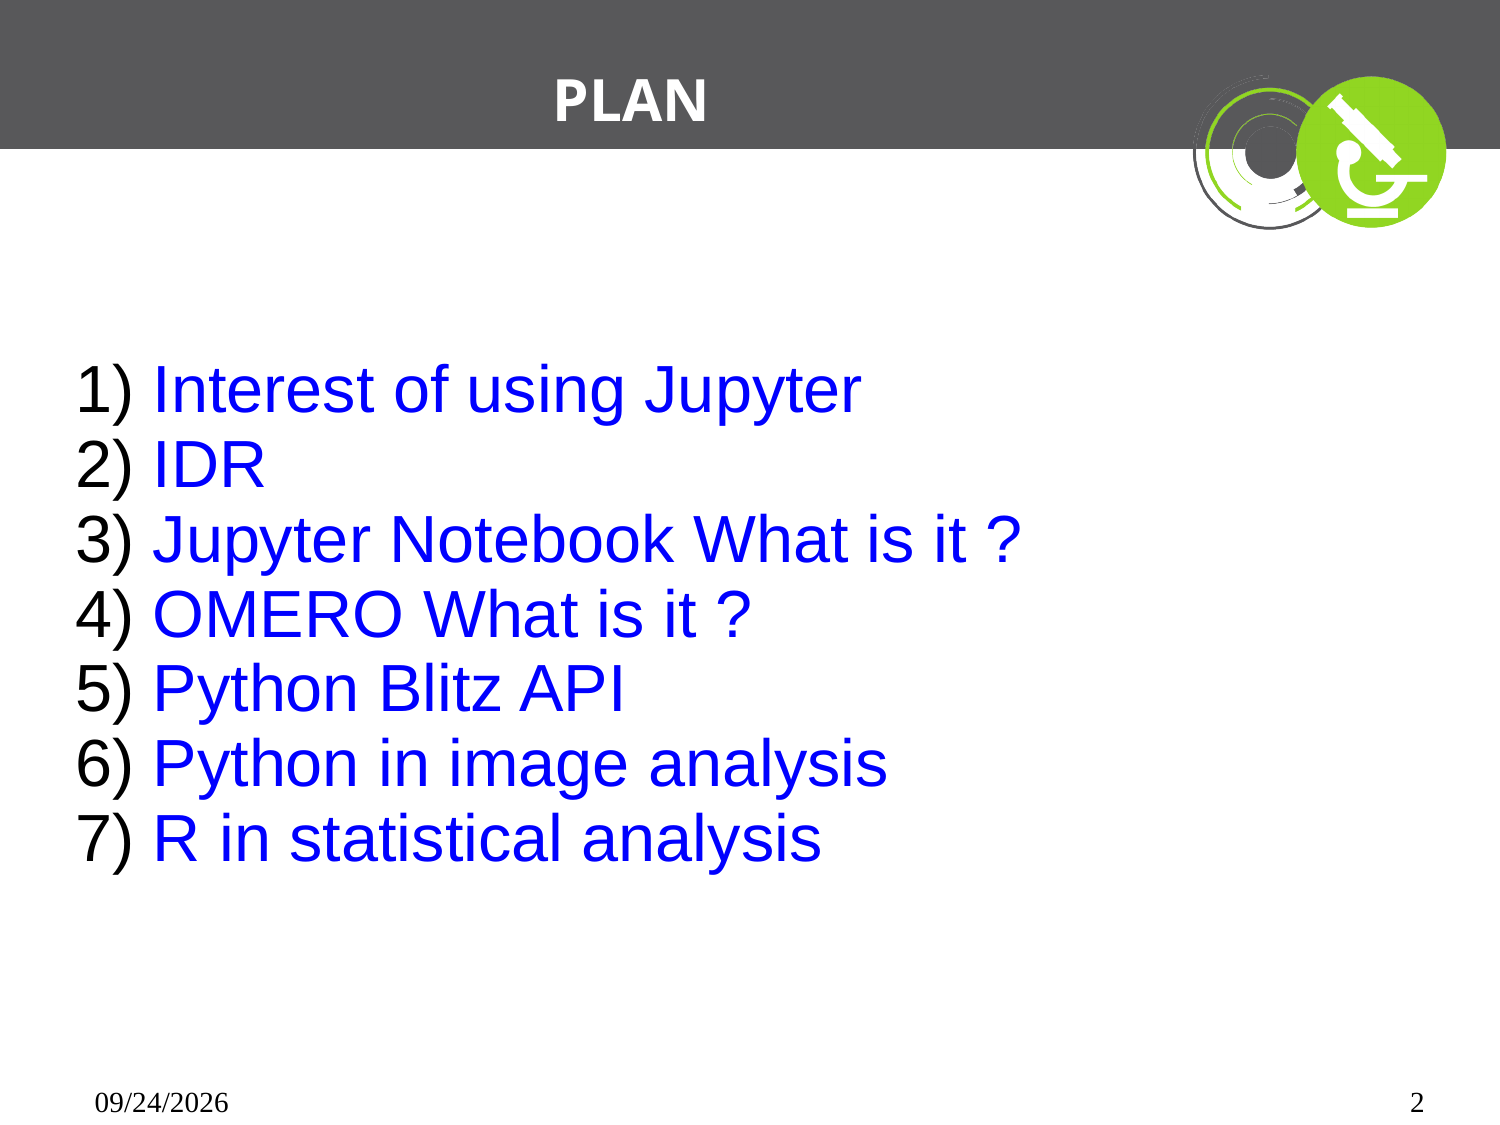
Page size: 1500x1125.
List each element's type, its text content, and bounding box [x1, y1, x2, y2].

title PLAN [75, 44, 1189, 154]
picture [1188, 69, 1453, 236]
subtitle Interest of using Jupyter IDR Jupyter Notebook What is it ? OMERO What is it ? Python Blitz API Python in image analysis R in statistical analysis [75, 287, 1425, 941]
